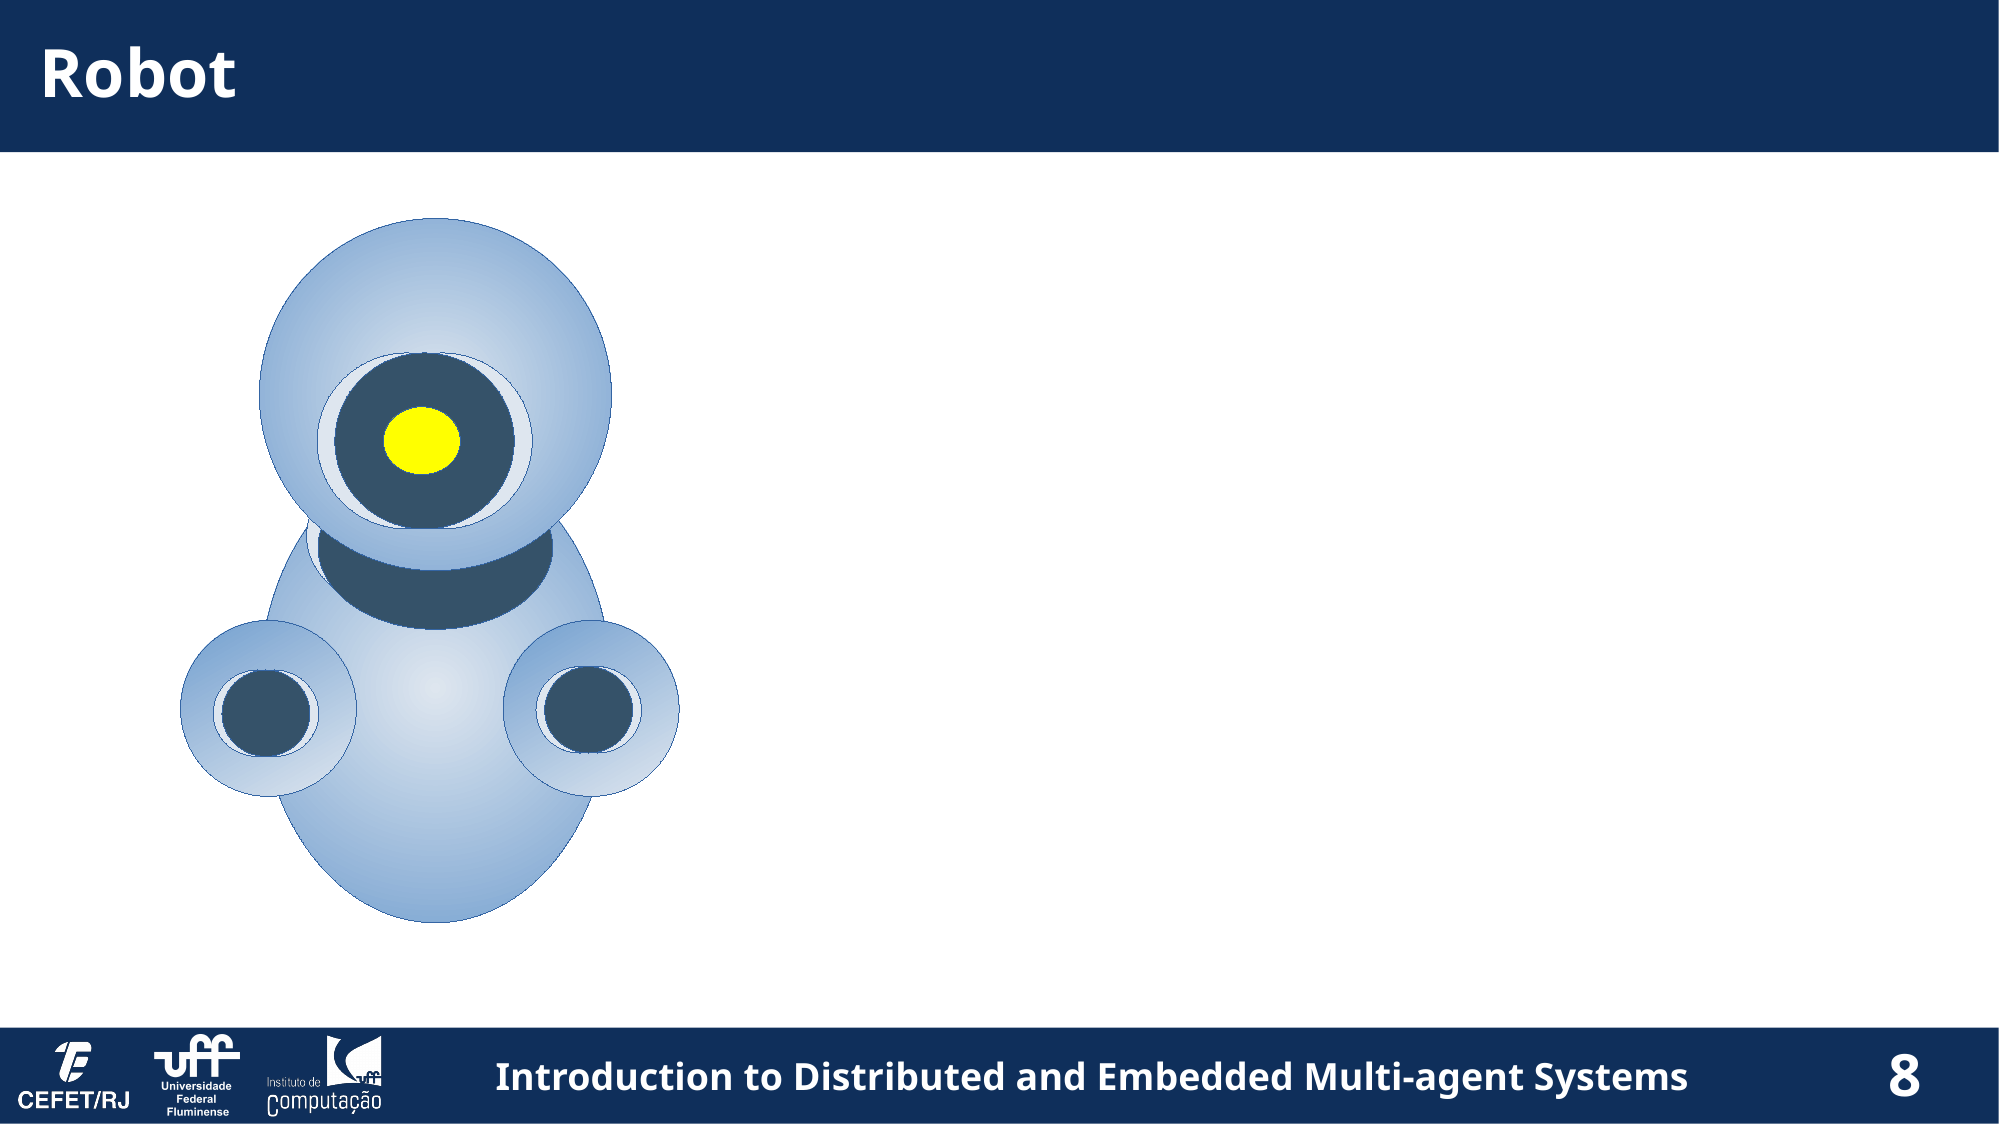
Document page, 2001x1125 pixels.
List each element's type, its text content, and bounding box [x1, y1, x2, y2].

picture [265, 1033, 383, 1117]
text_box Robot [25, 23, 1999, 119]
text_box [180, 218, 680, 923]
picture [18, 1021, 129, 1125]
picture [153, 1033, 241, 1121]
